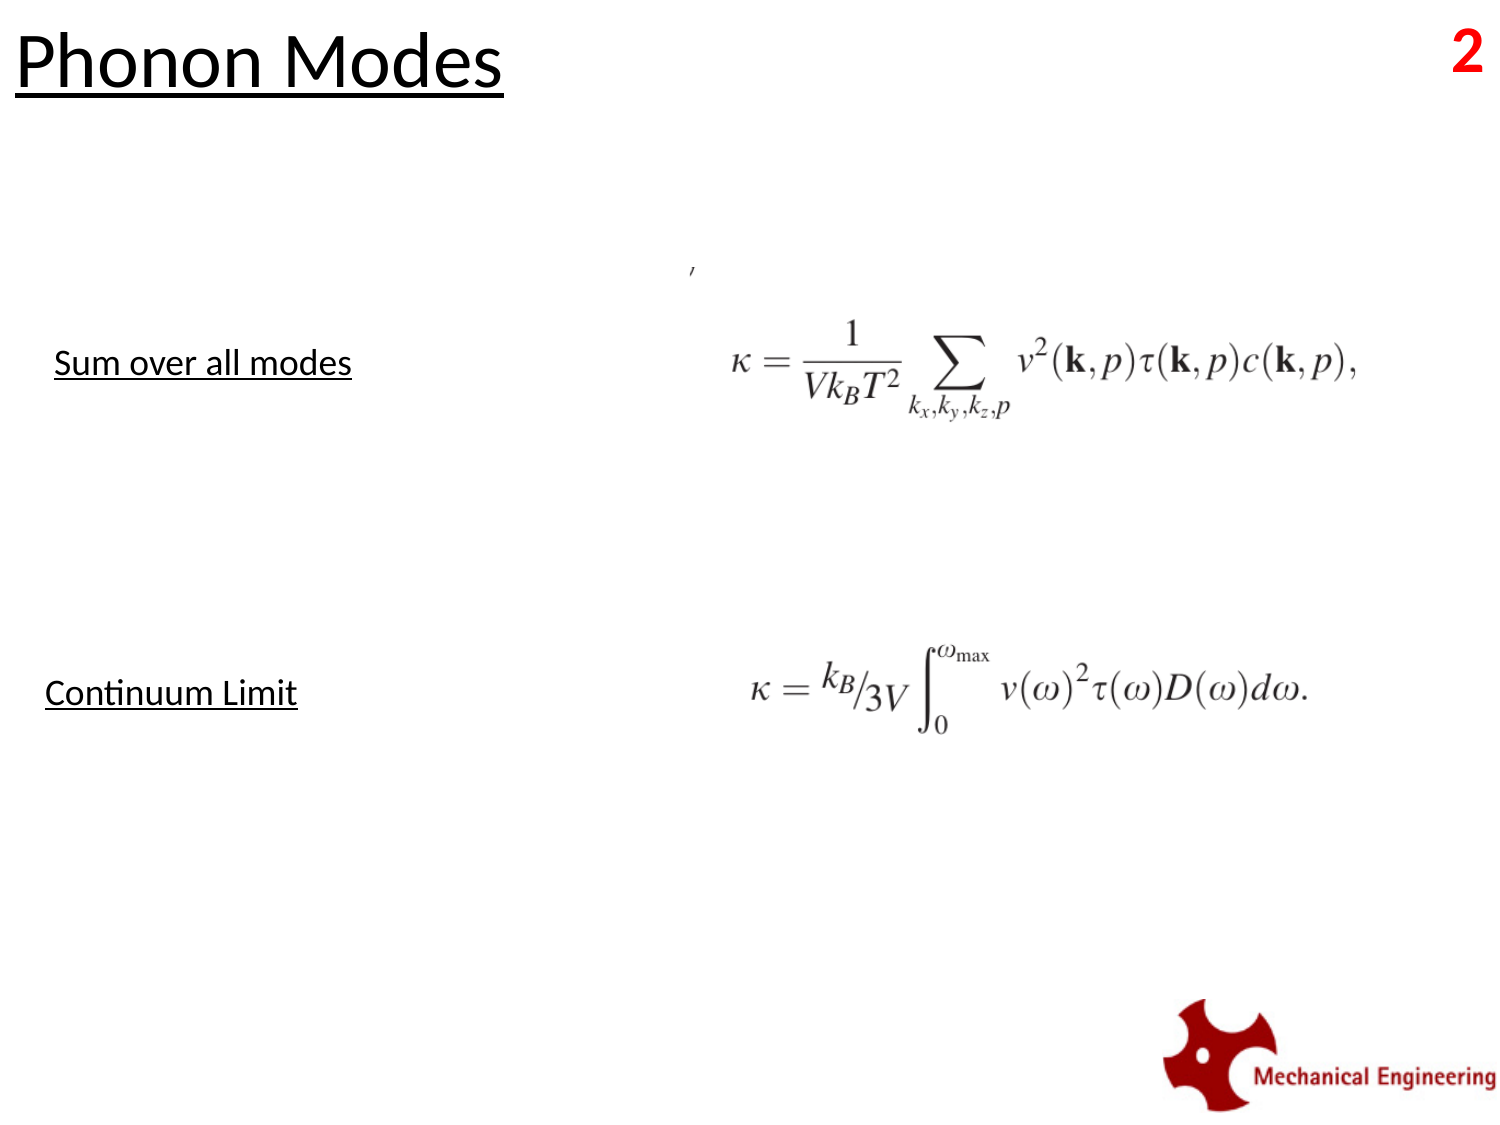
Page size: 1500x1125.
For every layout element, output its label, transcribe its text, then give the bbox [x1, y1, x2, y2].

title Sum over all modes [39, 299, 505, 421]
picture [1162, 999, 1497, 1113]
title Continuum Limit [30, 630, 496, 751]
title Phonon Modes [0, 0, 1500, 150]
picture [750, 622, 1350, 770]
picture [689, 267, 1439, 436]
text_box 2 [1436, 0, 1500, 93]
